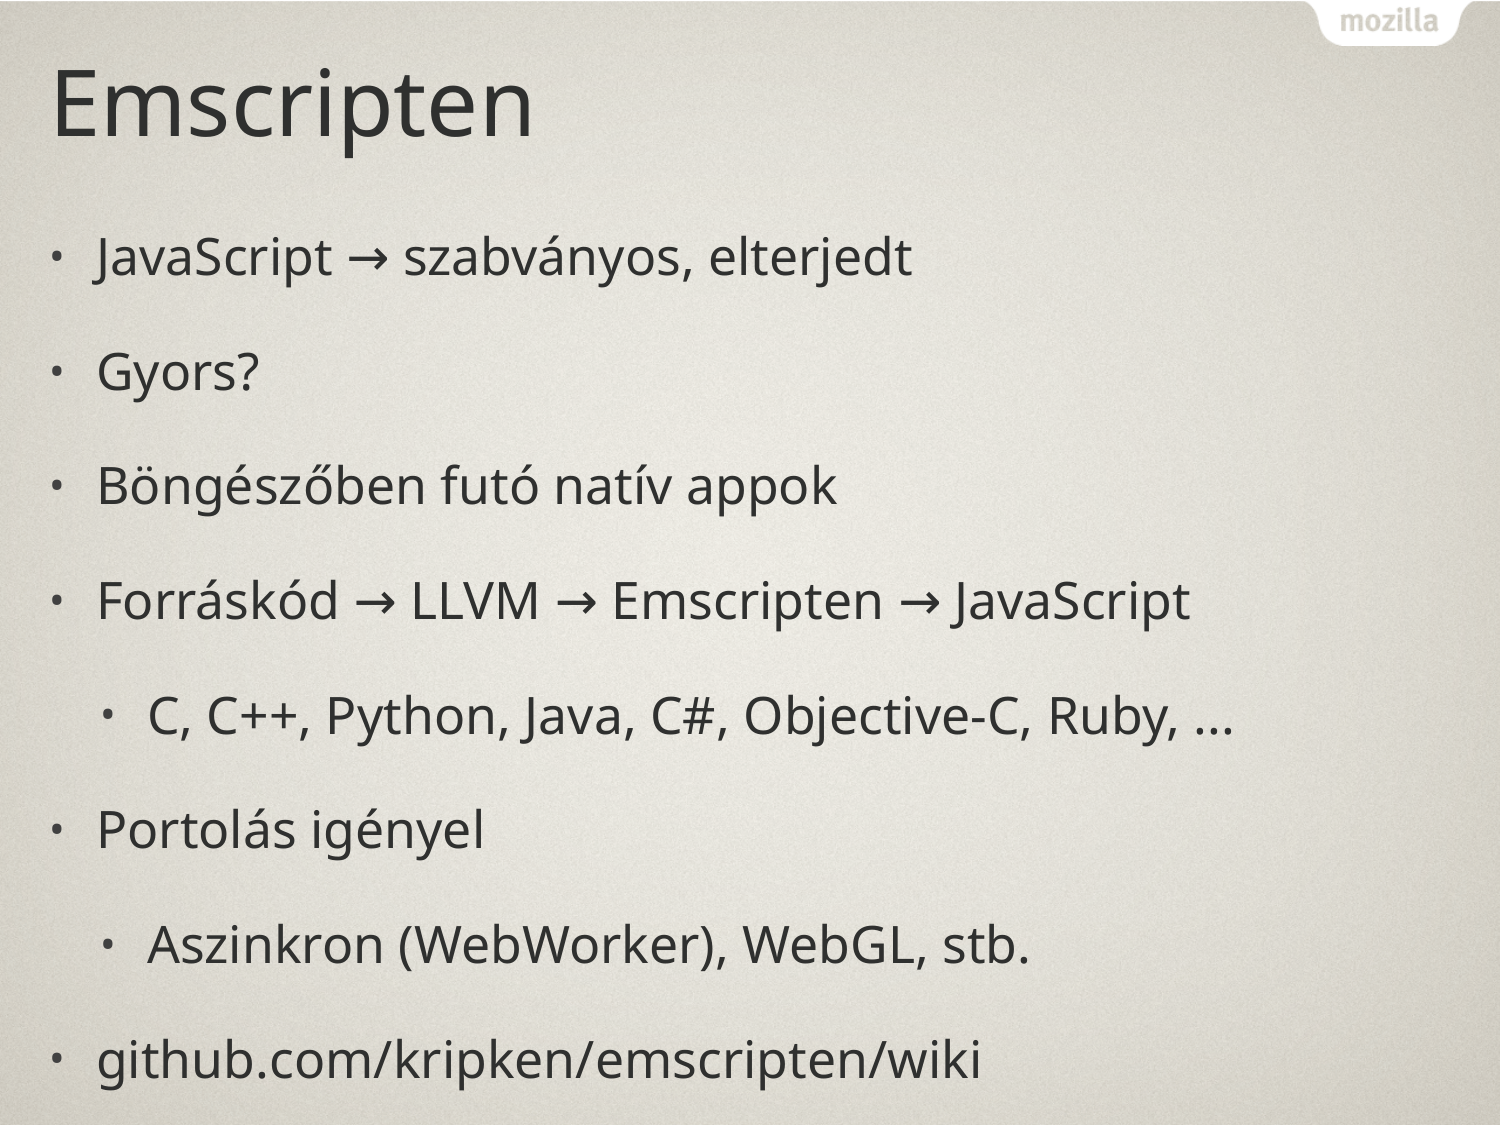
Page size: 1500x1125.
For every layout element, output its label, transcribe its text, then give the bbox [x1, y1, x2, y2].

picture [0, 0, 1500, 1125]
title Emscripten [40, 0, 1459, 214]
list JavaScript → szabványos, elterjedt Gyors? Böngészőben futó natív appok Forráskód → LLVM → Emscripten → JavaScript C, C++, Python, Java, C#, Objective-C, Ruby, ... Portolás igényel Aszinkron (WebWorker), WebGL, stb. github.com/kripken/emscripten/wiki [40, 214, 1459, 1099]
